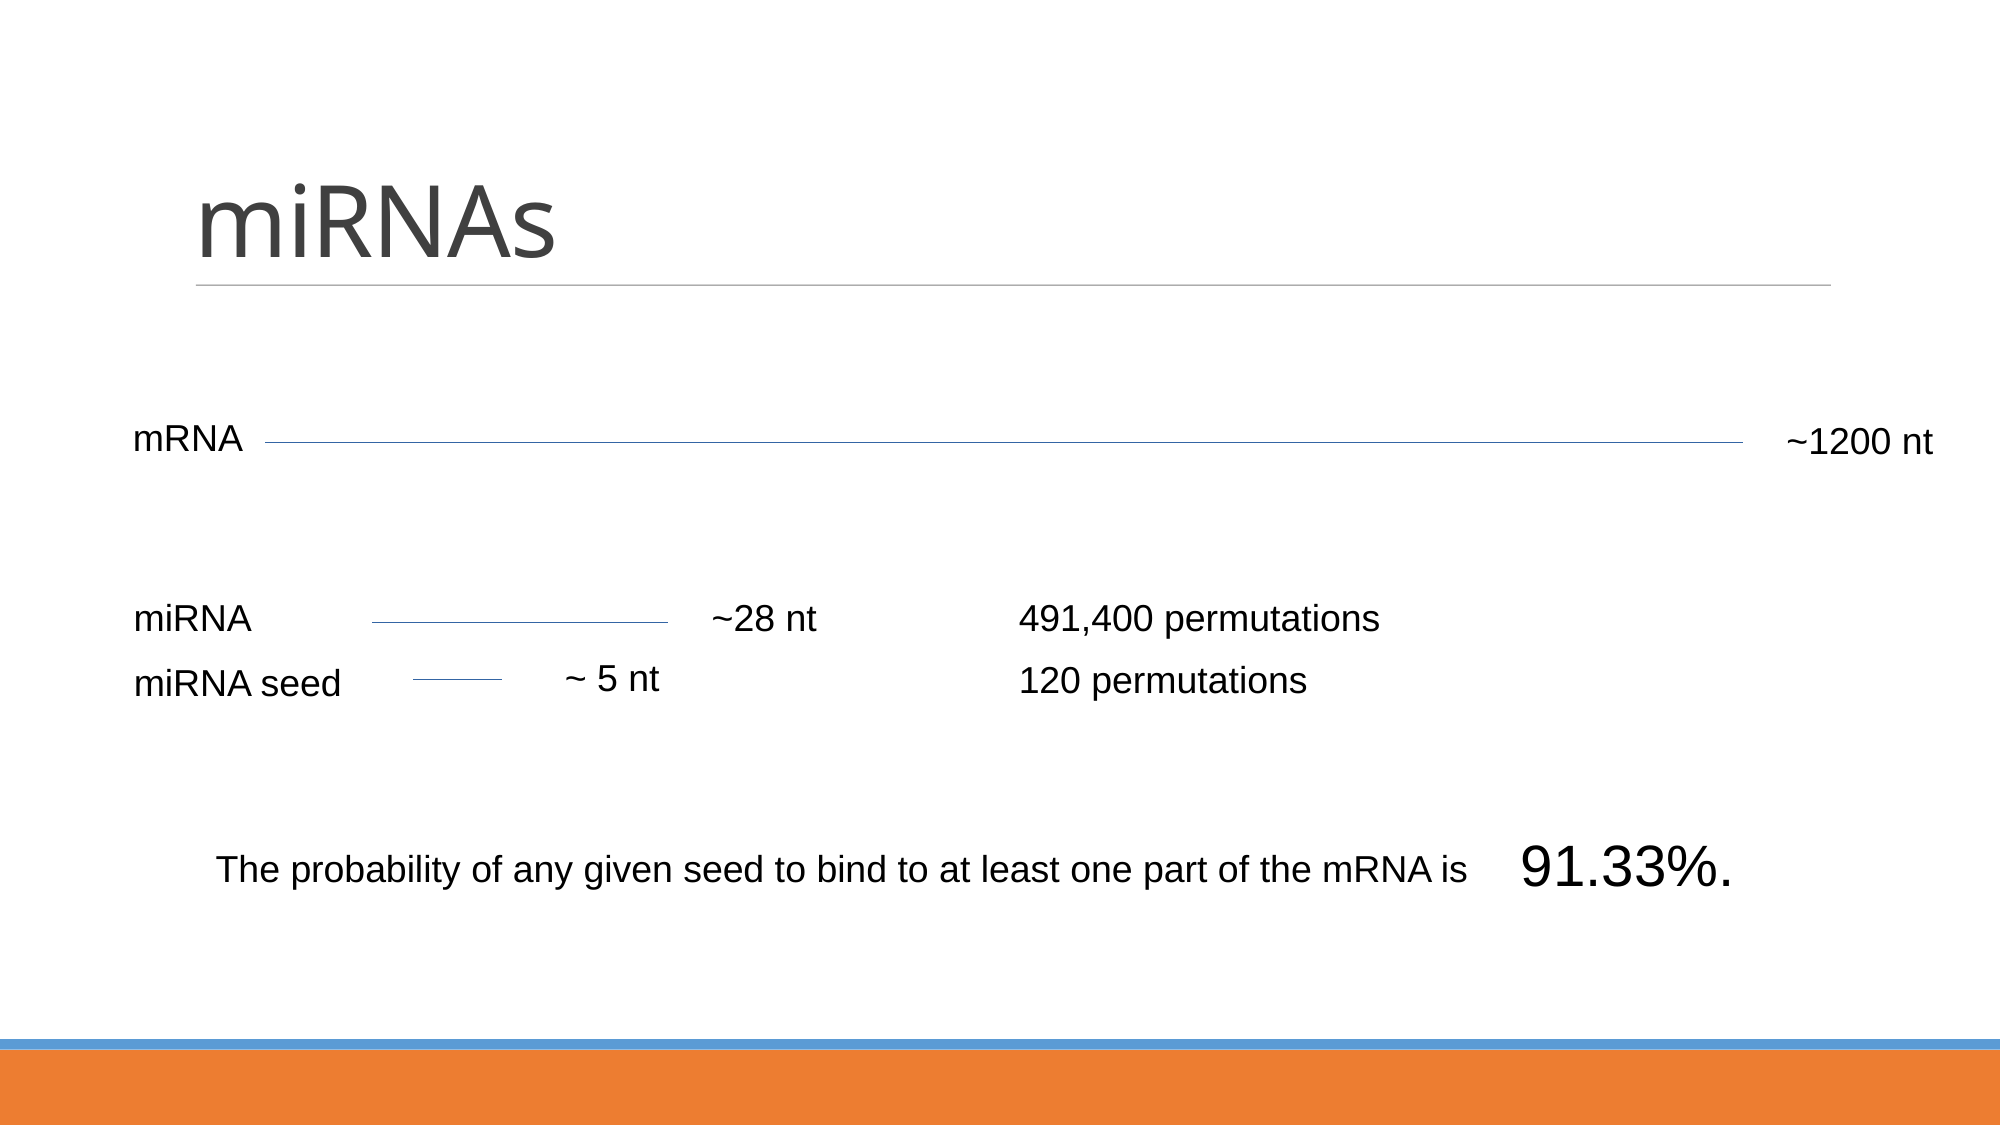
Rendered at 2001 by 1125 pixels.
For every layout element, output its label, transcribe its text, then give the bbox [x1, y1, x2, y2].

text_box The probability of any given seed to bind to at least one part of the mRNA is [200, 840, 1484, 898]
text_box 120 permutations [1003, 651, 1323, 709]
text_box ~ 5 nt [549, 649, 727, 709]
text_box 91.33%. [1505, 826, 1760, 916]
text_box mRNA [118, 410, 259, 468]
text_box miRNA seed [118, 655, 384, 755]
text_box ~28 nt [696, 590, 874, 650]
text_box ~1200 nt [1771, 413, 1949, 471]
text_box 491,400 permutations [1003, 590, 1396, 648]
title miRNAs [180, 47, 1830, 285]
text_box miRNA [118, 589, 296, 650]
